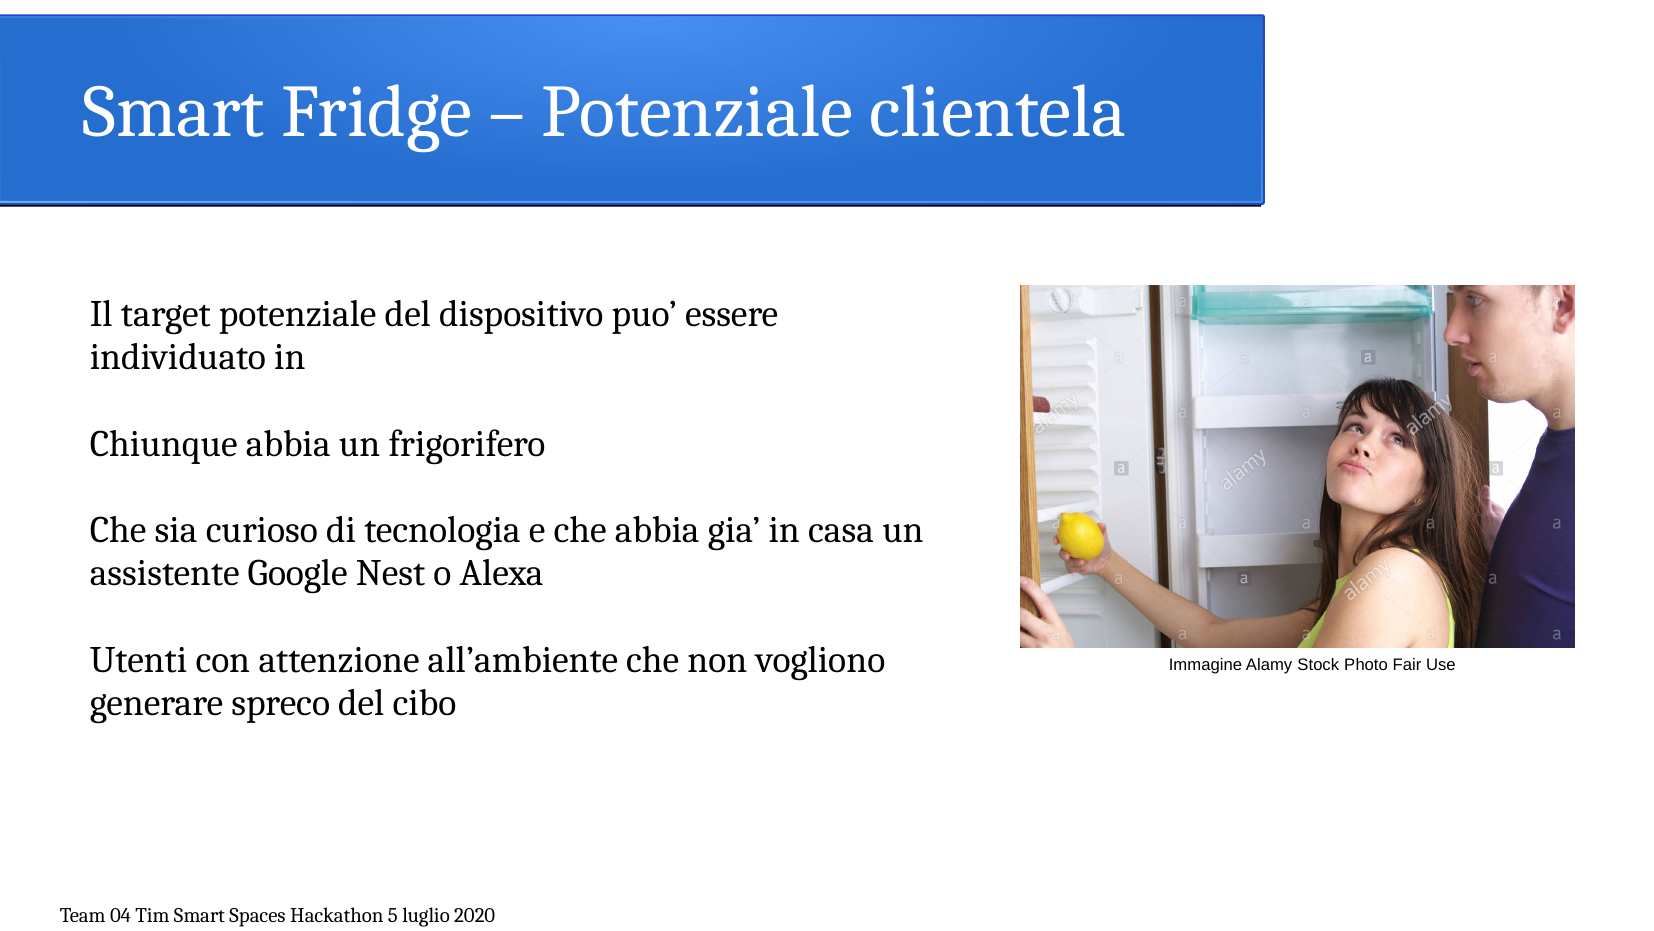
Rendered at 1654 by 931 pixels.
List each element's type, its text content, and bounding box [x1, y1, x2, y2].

picture [1020, 285, 1575, 648]
text_box Team 04 Tim Smart Spaces Hackathon 5 luglio 2020 [45, 896, 616, 931]
text_box Il target potenziale del dispositivo puo’ essere individuato in Chiunque abbia un frigorifero Che sia curioso di tecnologia e che abbia gia’ in casa un assistente Google Nest o Alexa Utenti con attenzione all’ambiente che non vogliono generare spreco del cibo [75, 285, 961, 751]
title Smart Fridge – Potenziale clientela [82, 35, 1235, 189]
text_box Immagine Alamy Stock Photo Fair Use [1125, 647, 1501, 682]
